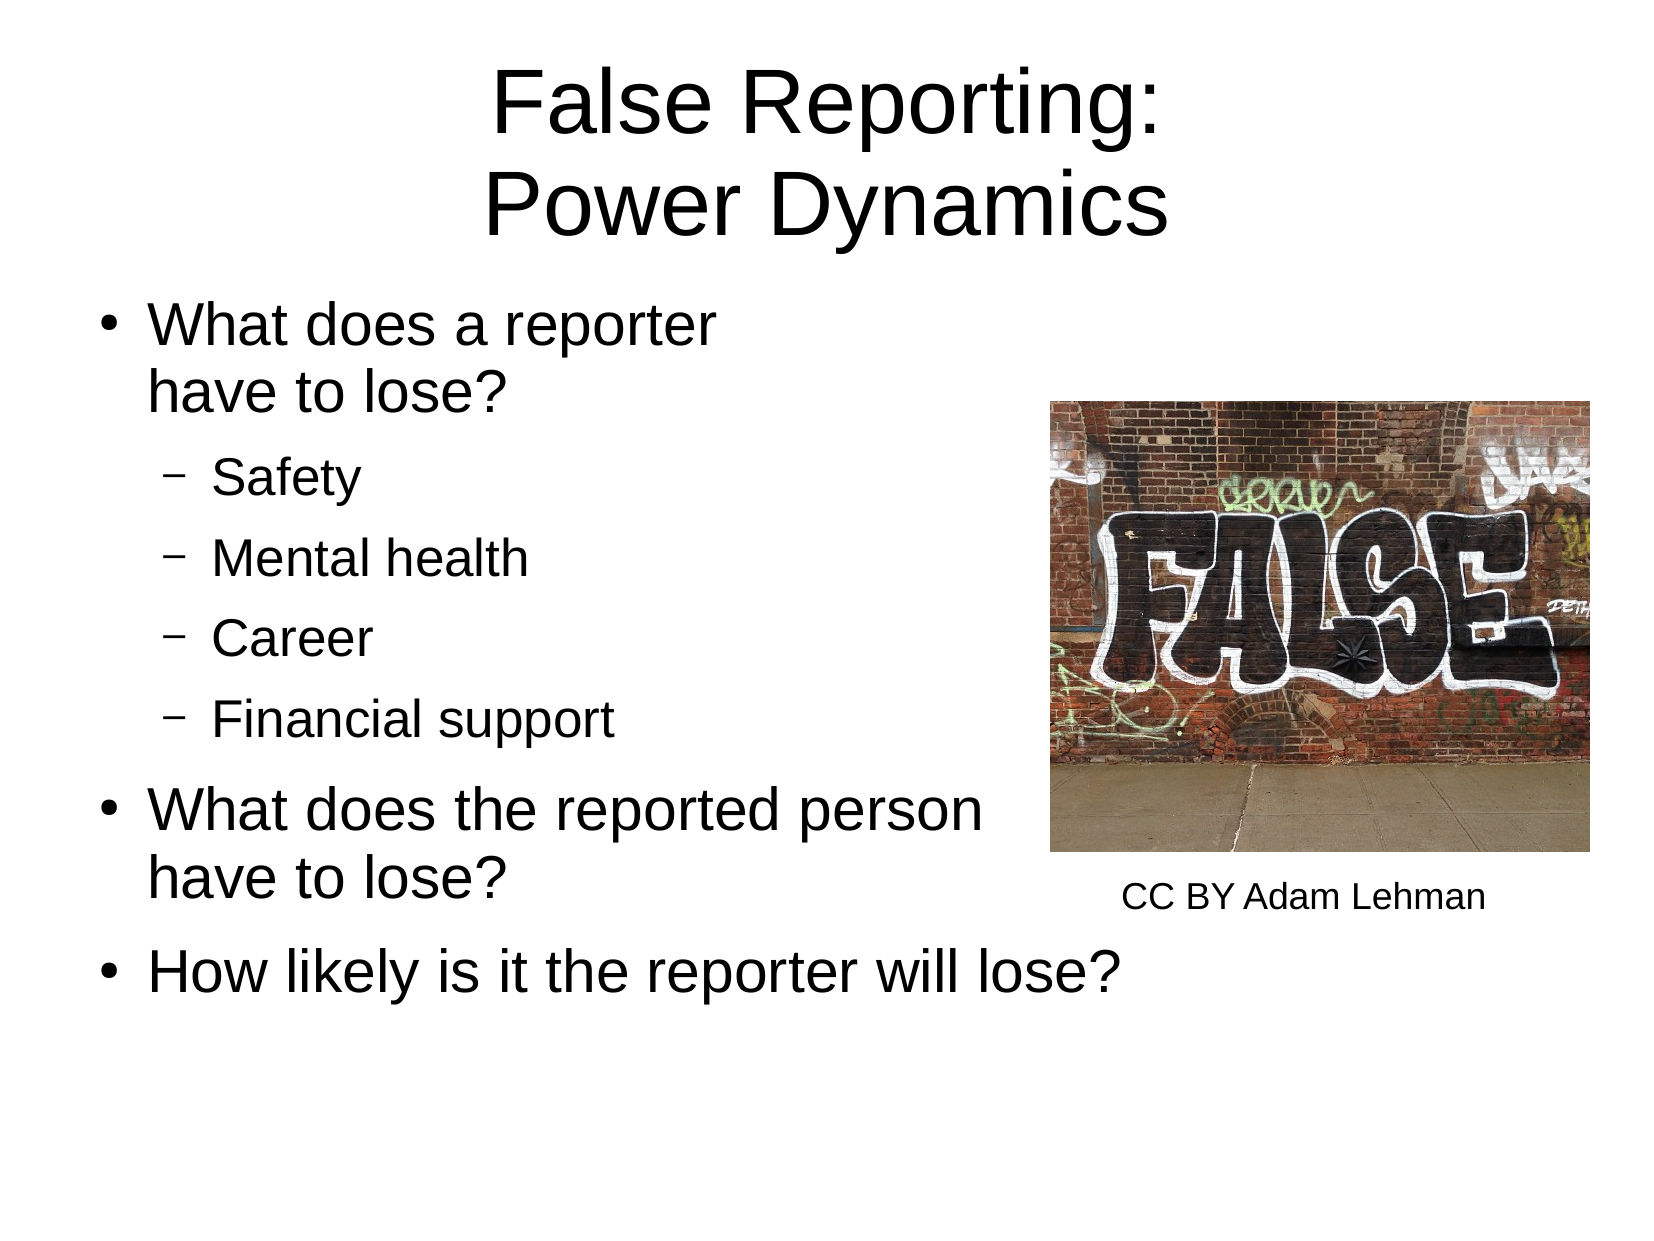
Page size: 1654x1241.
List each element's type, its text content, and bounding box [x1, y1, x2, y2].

text_box CC BY Adam Lehman [1106, 868, 1502, 926]
picture [1050, 401, 1591, 852]
title False Reporting: Power Dynamics [82, 49, 1571, 257]
list What does a reporter have to lose? Safety Mental health Career Financial support What does the reported person have to lose? How likely is it the reporter will lose? [82, 290, 1571, 1010]
